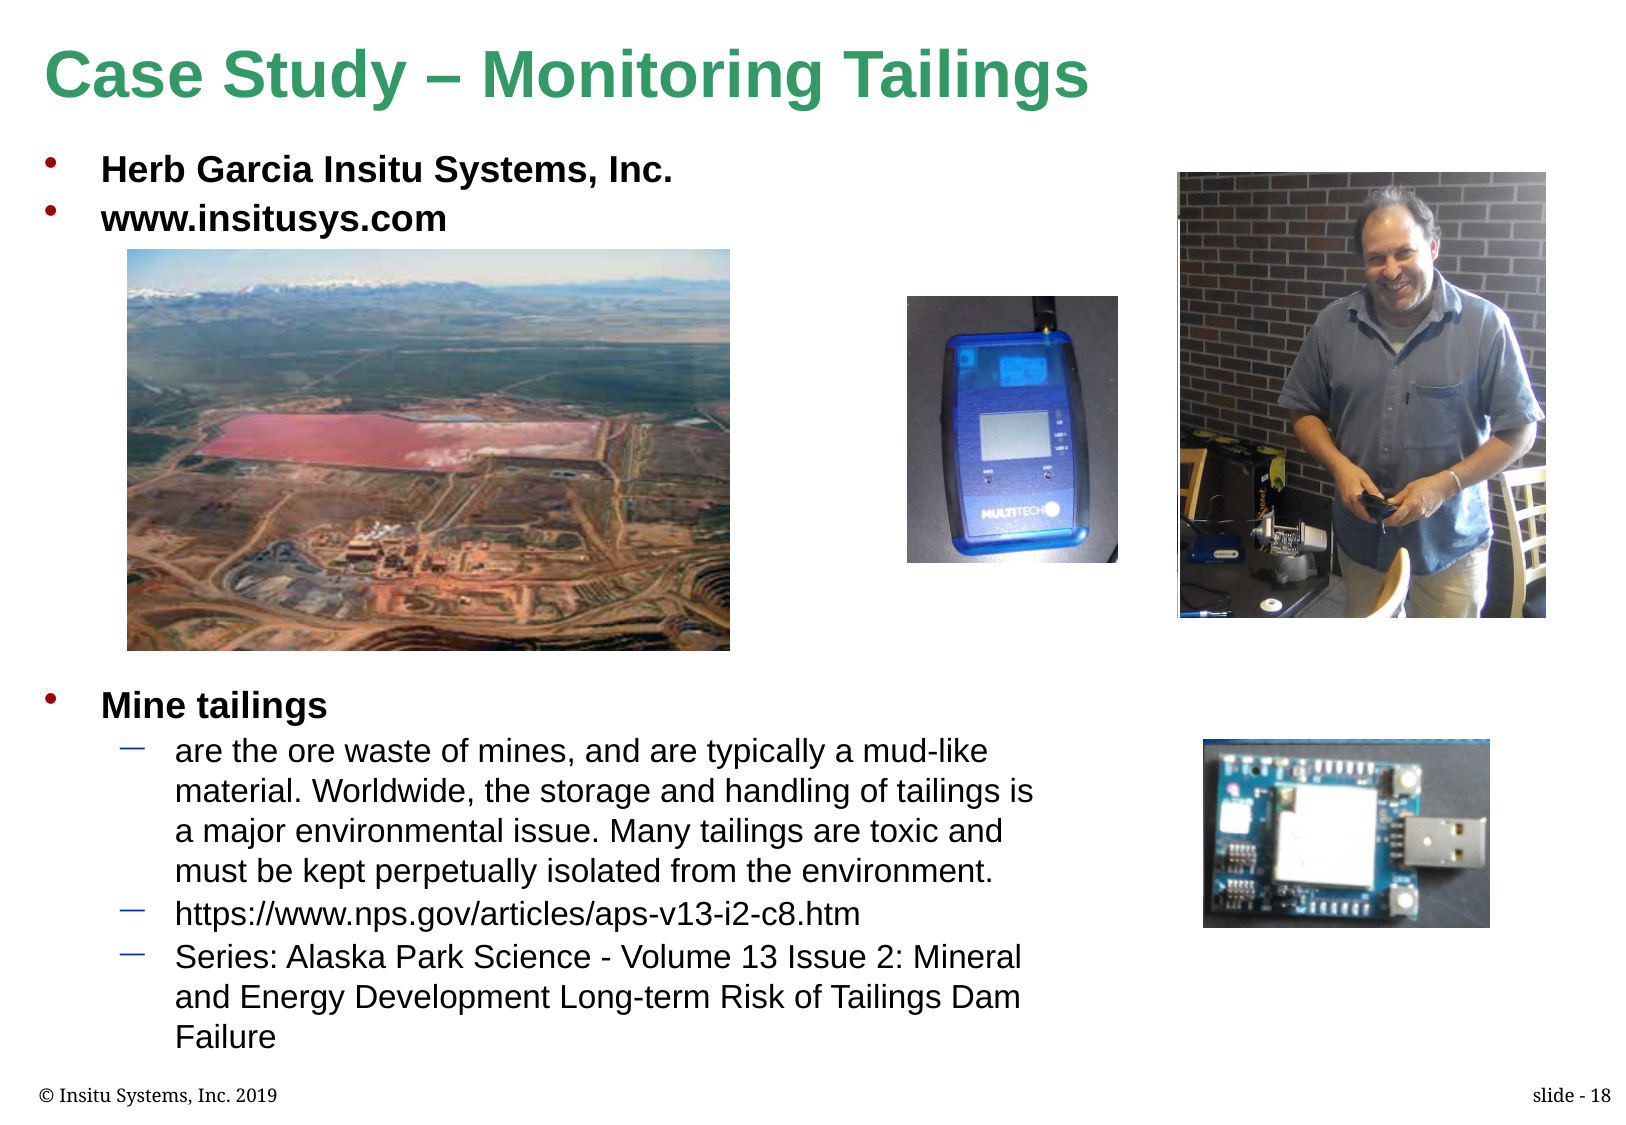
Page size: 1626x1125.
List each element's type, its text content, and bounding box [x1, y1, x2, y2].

picture [1177, 172, 1546, 618]
picture [907, 296, 1118, 563]
title Case Study – Monitoring Tailings [29, 34, 1168, 105]
picture [127, 249, 730, 651]
list Herb Garcia Insitu Systems, Inc. www.insitusys.com Mine tailings are the ore waste of mines, and are typically a mud-like material. Worldwide, the storage and handling of tailings is a major environmental issue. Many tailings are toxic and must be kept perpetually isolated from the environment. https://www.nps.gov/articles/aps-v13-i2-c8.htm Series: Alaska Park Science - Volume 13 Issue 2: Mineral and Energy Development Long-term Risk of Tailings Dam Failure [28, 137, 1061, 1125]
picture [1203, 739, 1490, 928]
